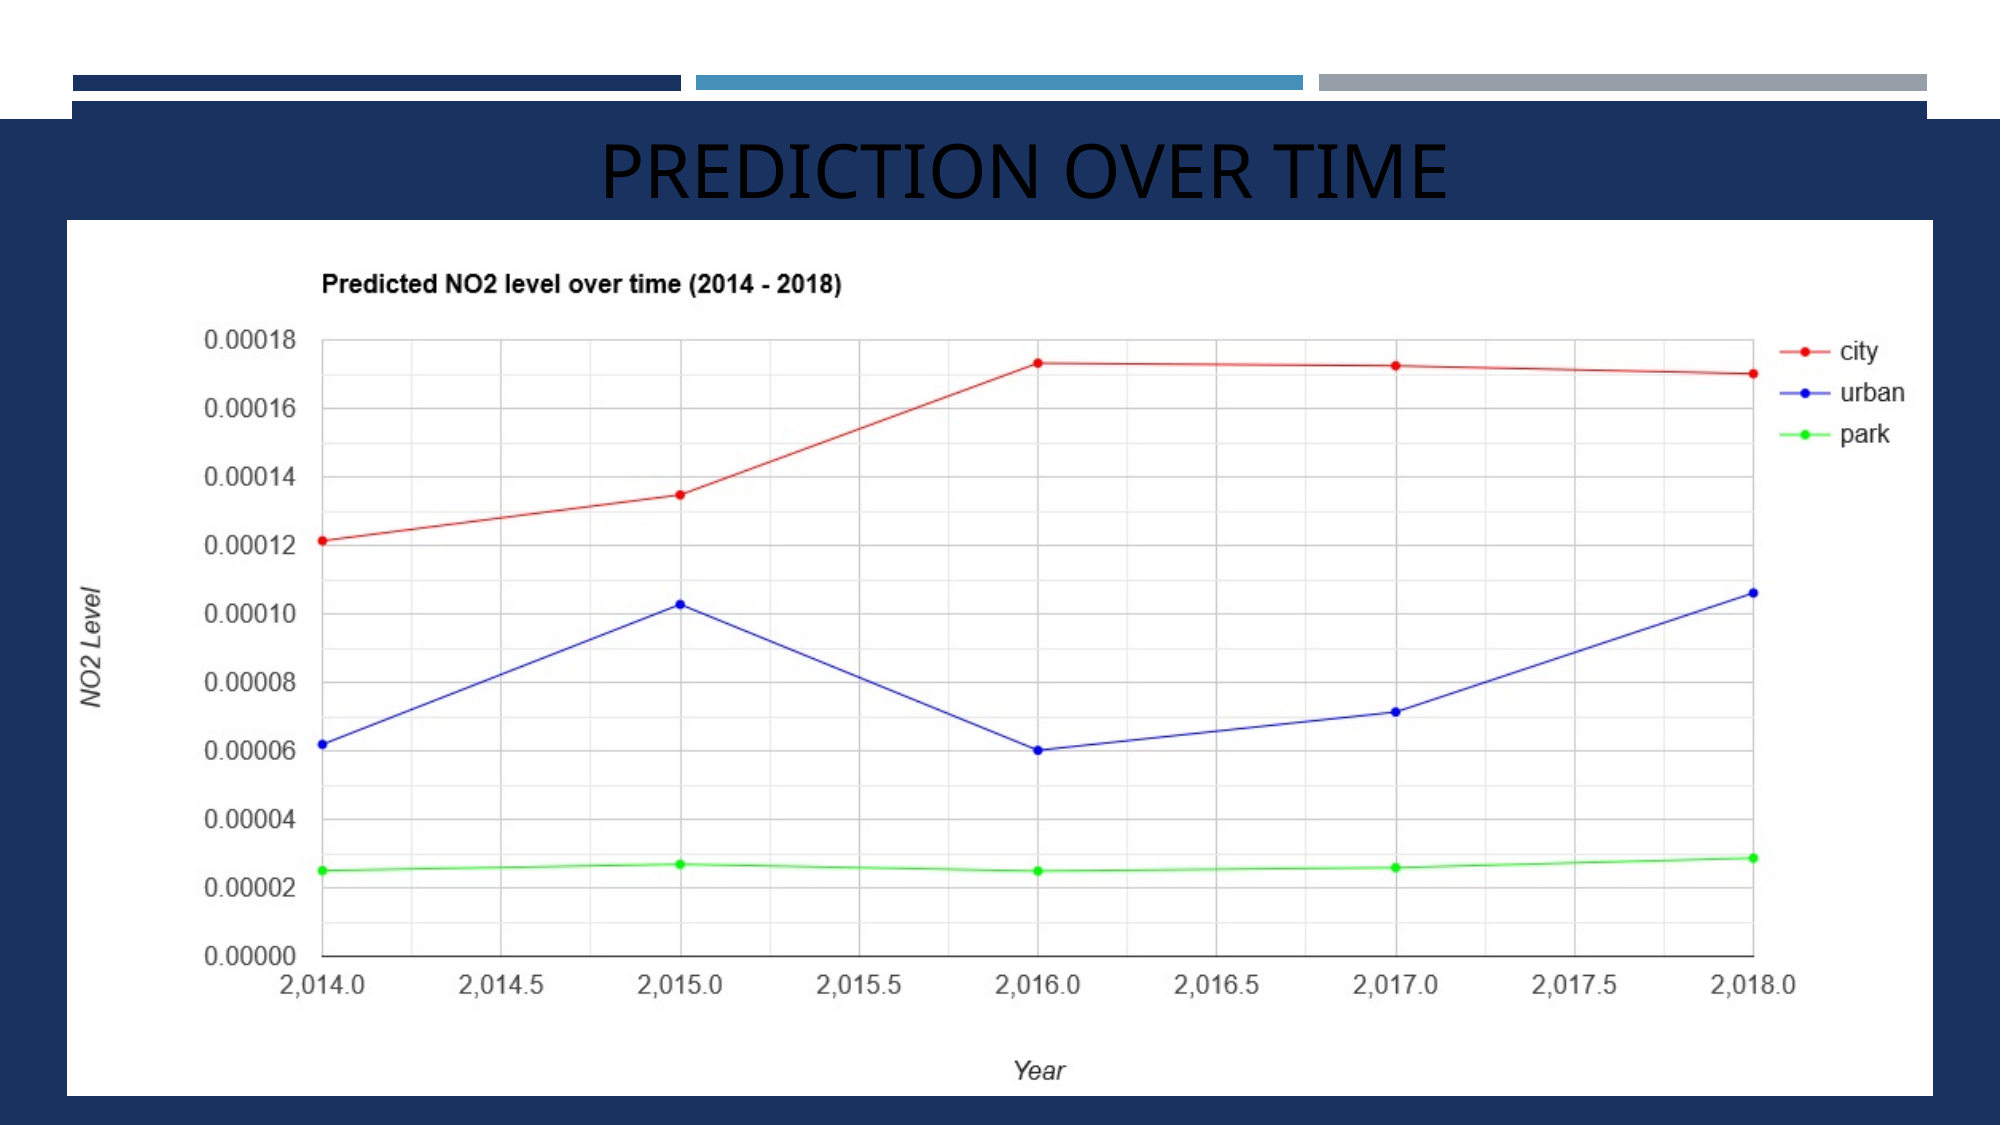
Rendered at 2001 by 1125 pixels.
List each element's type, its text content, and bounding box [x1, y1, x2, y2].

picture [67, 220, 1933, 1096]
text_box [696, 75, 1303, 88]
text_box [0, 119, 2000, 1125]
title Prediction over time [123, 88, 1928, 220]
text_box [1319, 74, 1927, 88]
text_box [73, 75, 681, 91]
